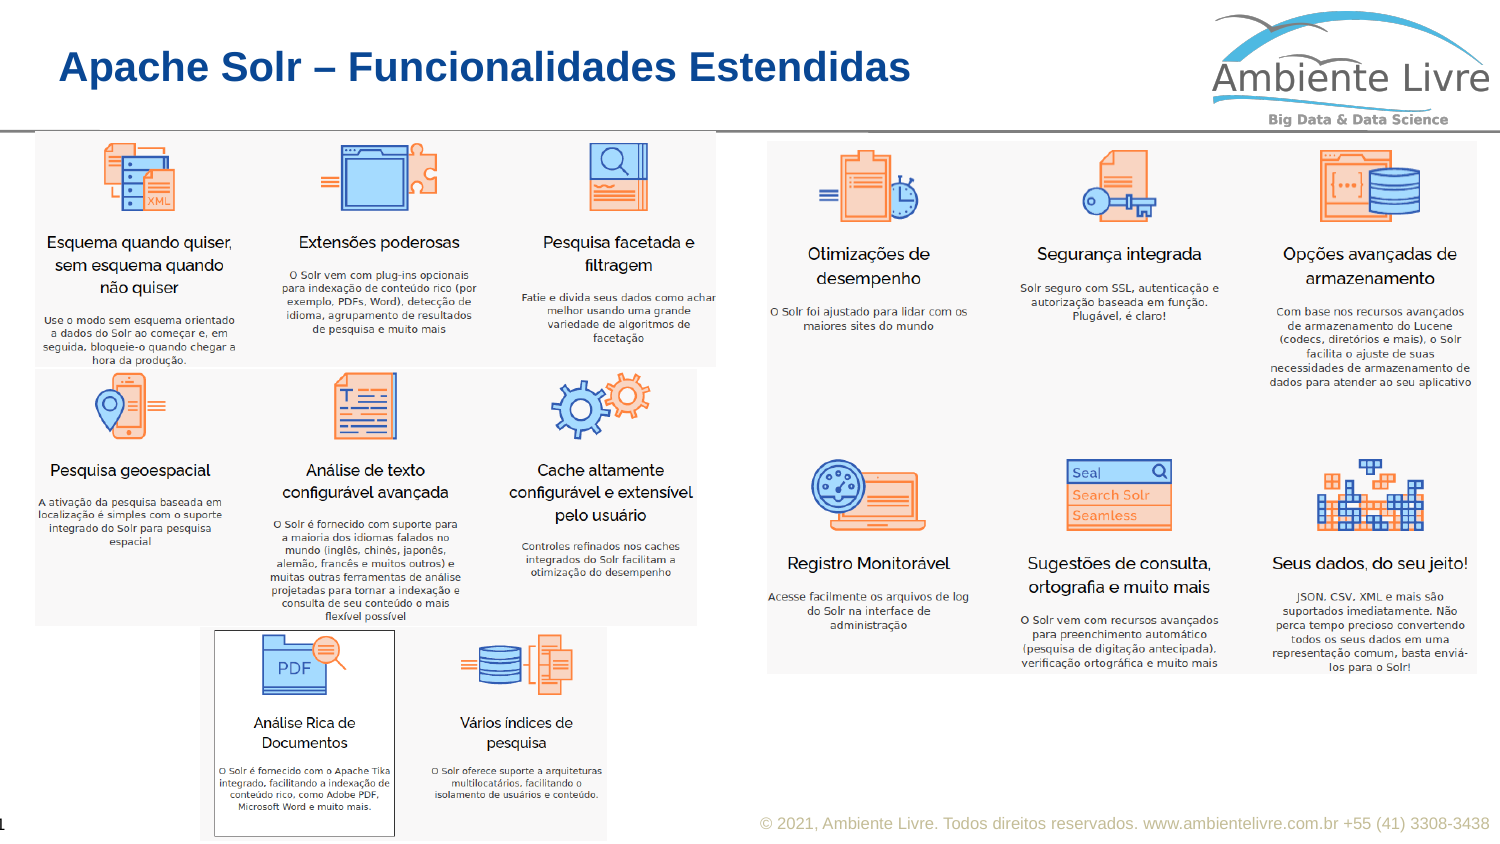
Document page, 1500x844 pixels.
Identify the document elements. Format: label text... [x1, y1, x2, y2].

picture [1212, 11, 1489, 127]
picture [200, 627, 607, 841]
title Apache Solr – Funcionalidades Estendidas [43, 8, 1127, 129]
picture [35, 131, 716, 367]
picture [35, 141, 1477, 674]
